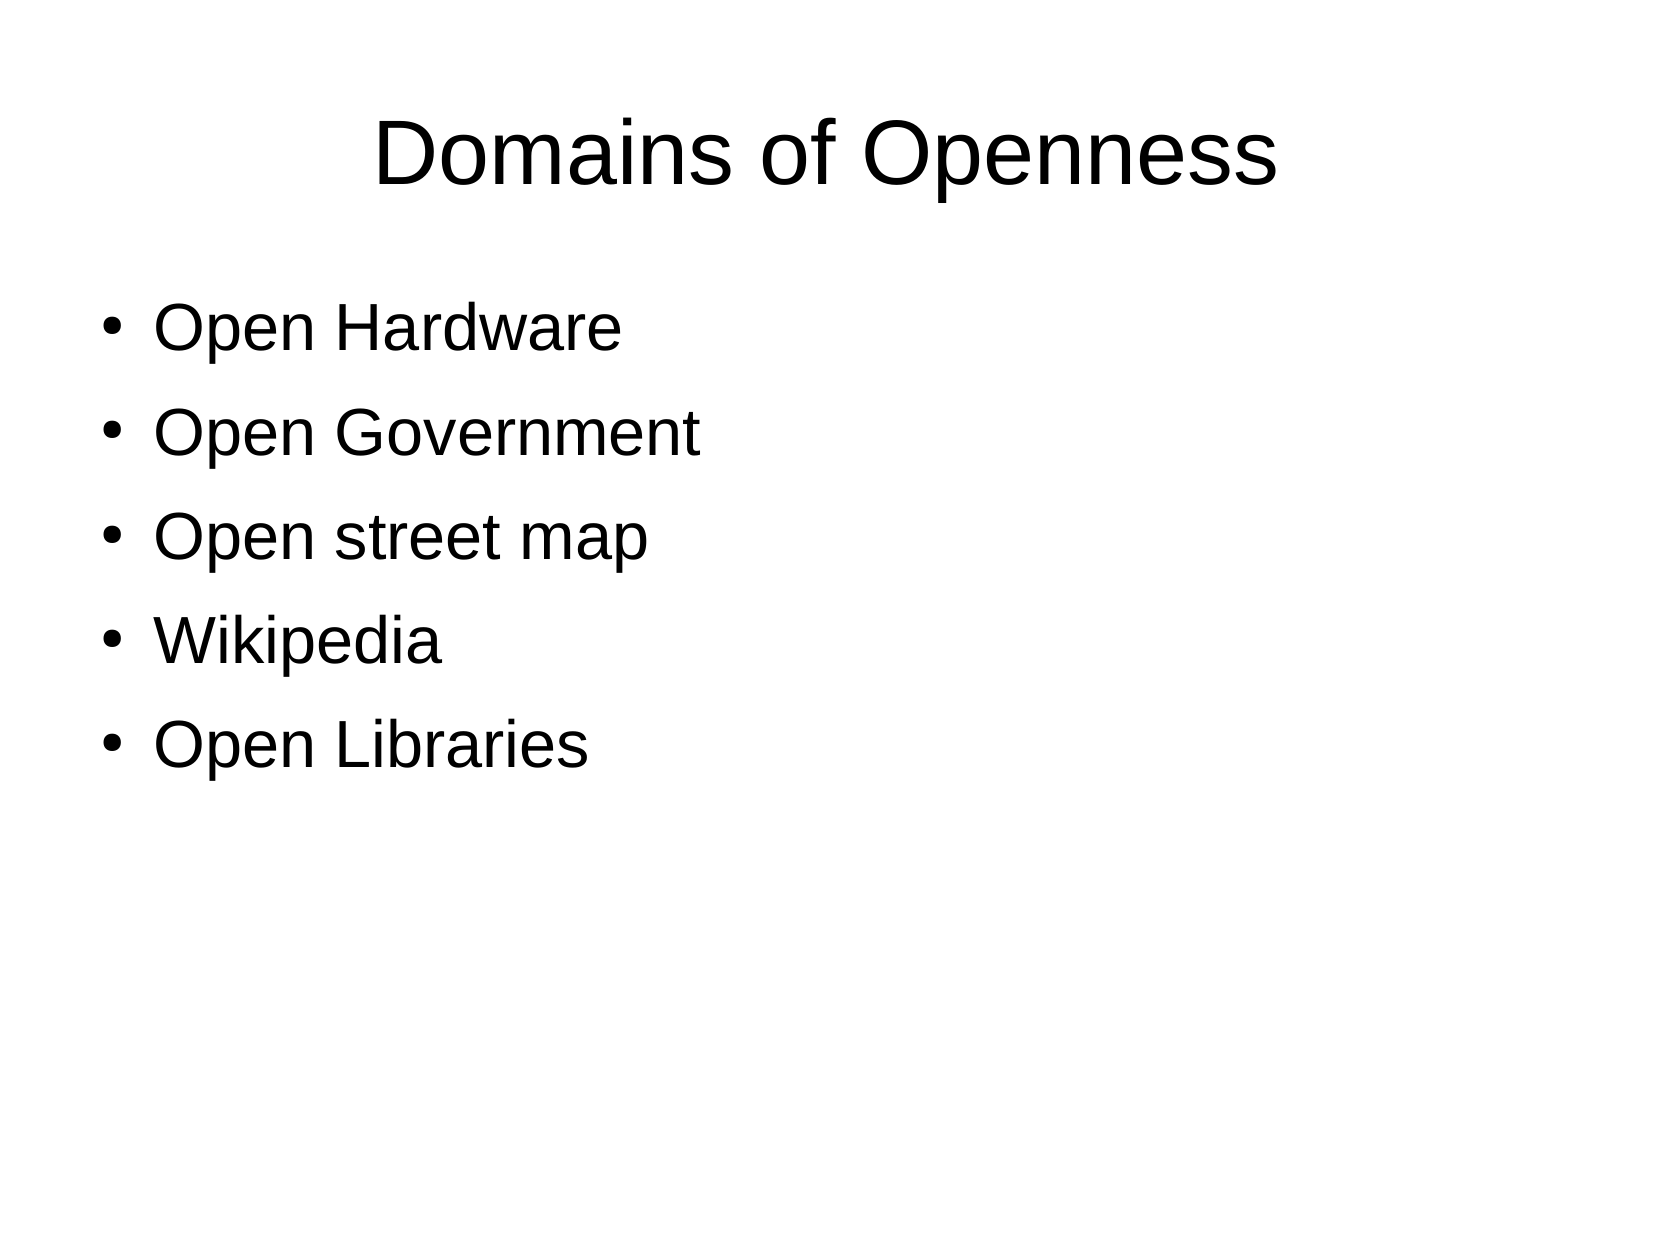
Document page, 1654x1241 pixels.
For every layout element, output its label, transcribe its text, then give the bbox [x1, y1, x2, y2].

list Open Hardware Open Government Open street map Wikipedia Open Libraries [82, 290, 1571, 1010]
title Domains of Openness [82, 49, 1571, 257]
